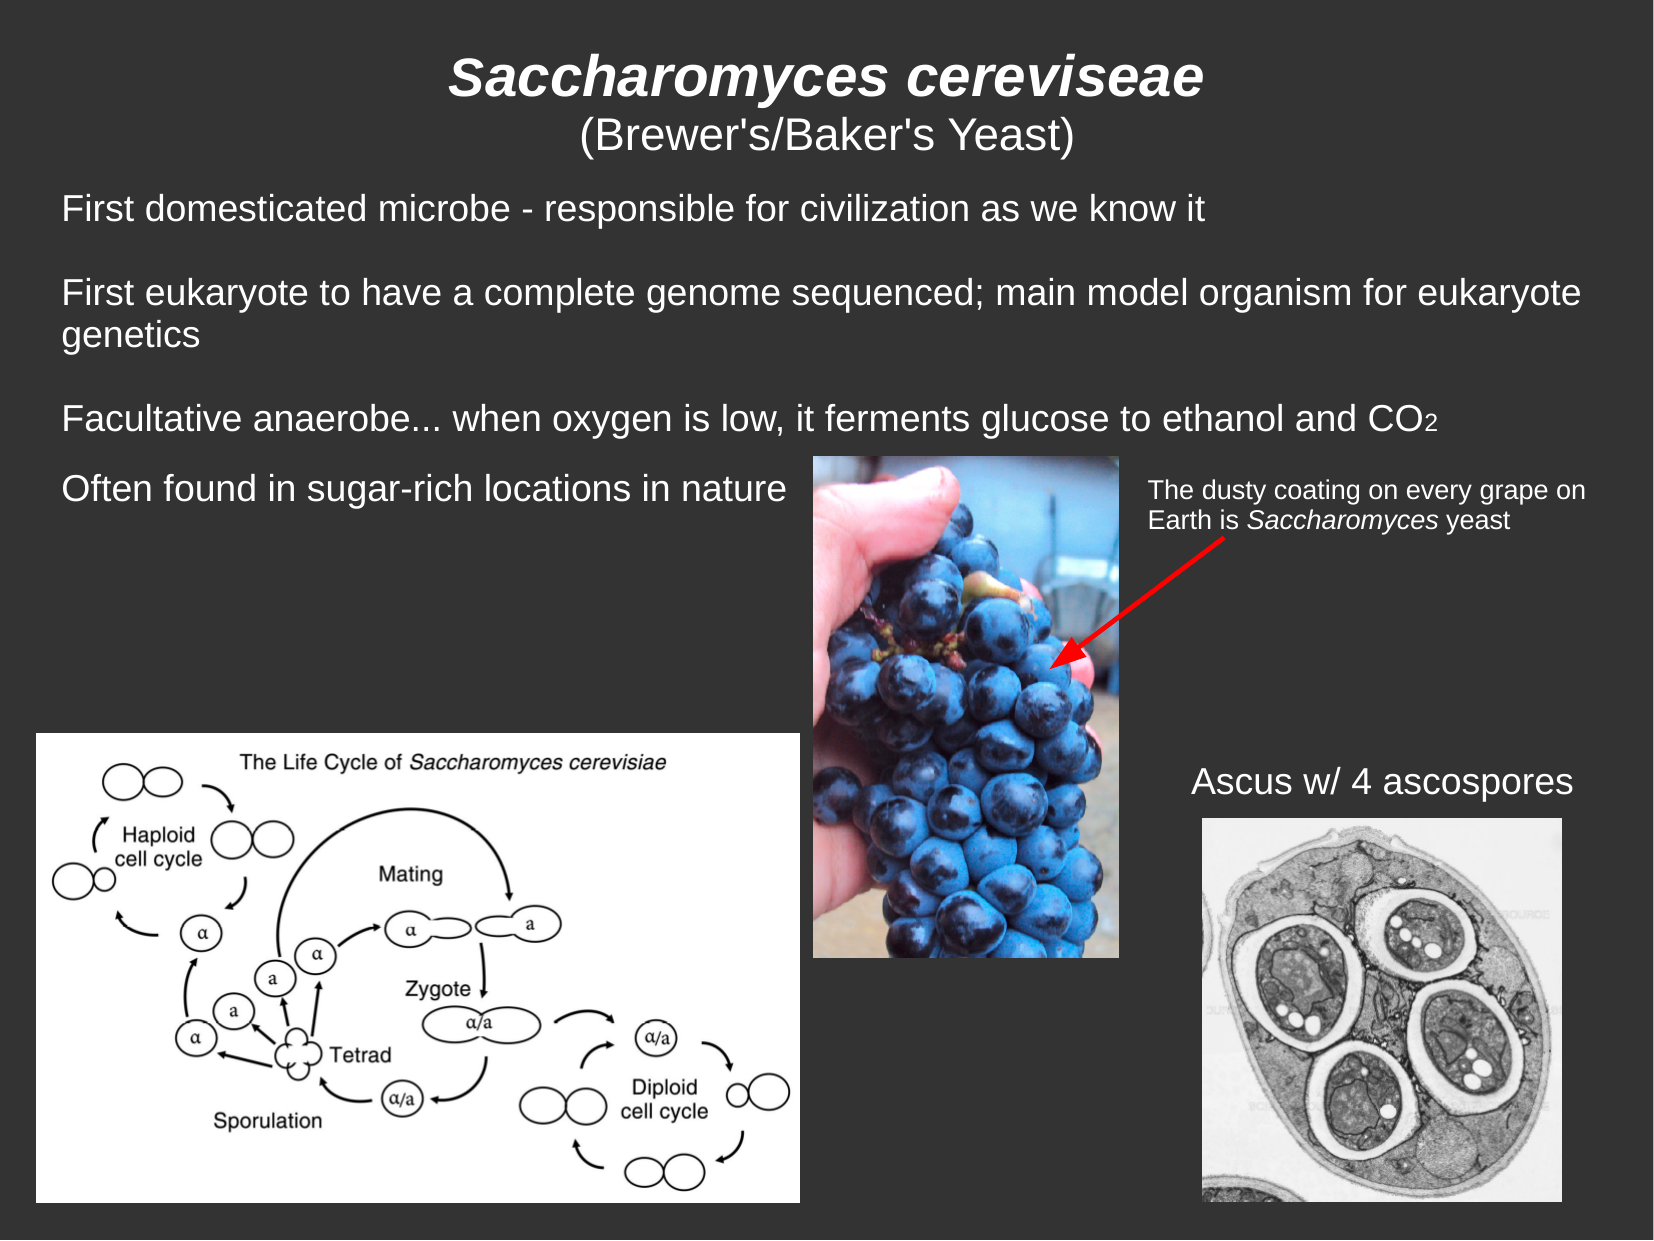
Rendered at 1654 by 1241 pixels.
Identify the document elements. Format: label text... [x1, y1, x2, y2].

text_box First domesticated microbe - responsible for civilization as we know it First eukaryote to have a complete genome sequenced; main model organism for eukaryote genetics Facultative anaerobe... when oxygen is low, it ferments glucose to ethanol and CO2 Often found in sugar-rich locations in nature [46, 180, 1626, 602]
text_box Ascus w/ 4 ascospores [1176, 753, 1609, 852]
picture [1202, 852, 1562, 1203]
picture [36, 733, 800, 1203]
text_box The dusty coating on every grape on Earth is Saccharomyces yeast [1132, 467, 1625, 543]
text_box Saccharomyces cereviseae (Brewer's/Baker's Yeast) [400, 36, 1255, 180]
picture [813, 456, 1119, 958]
